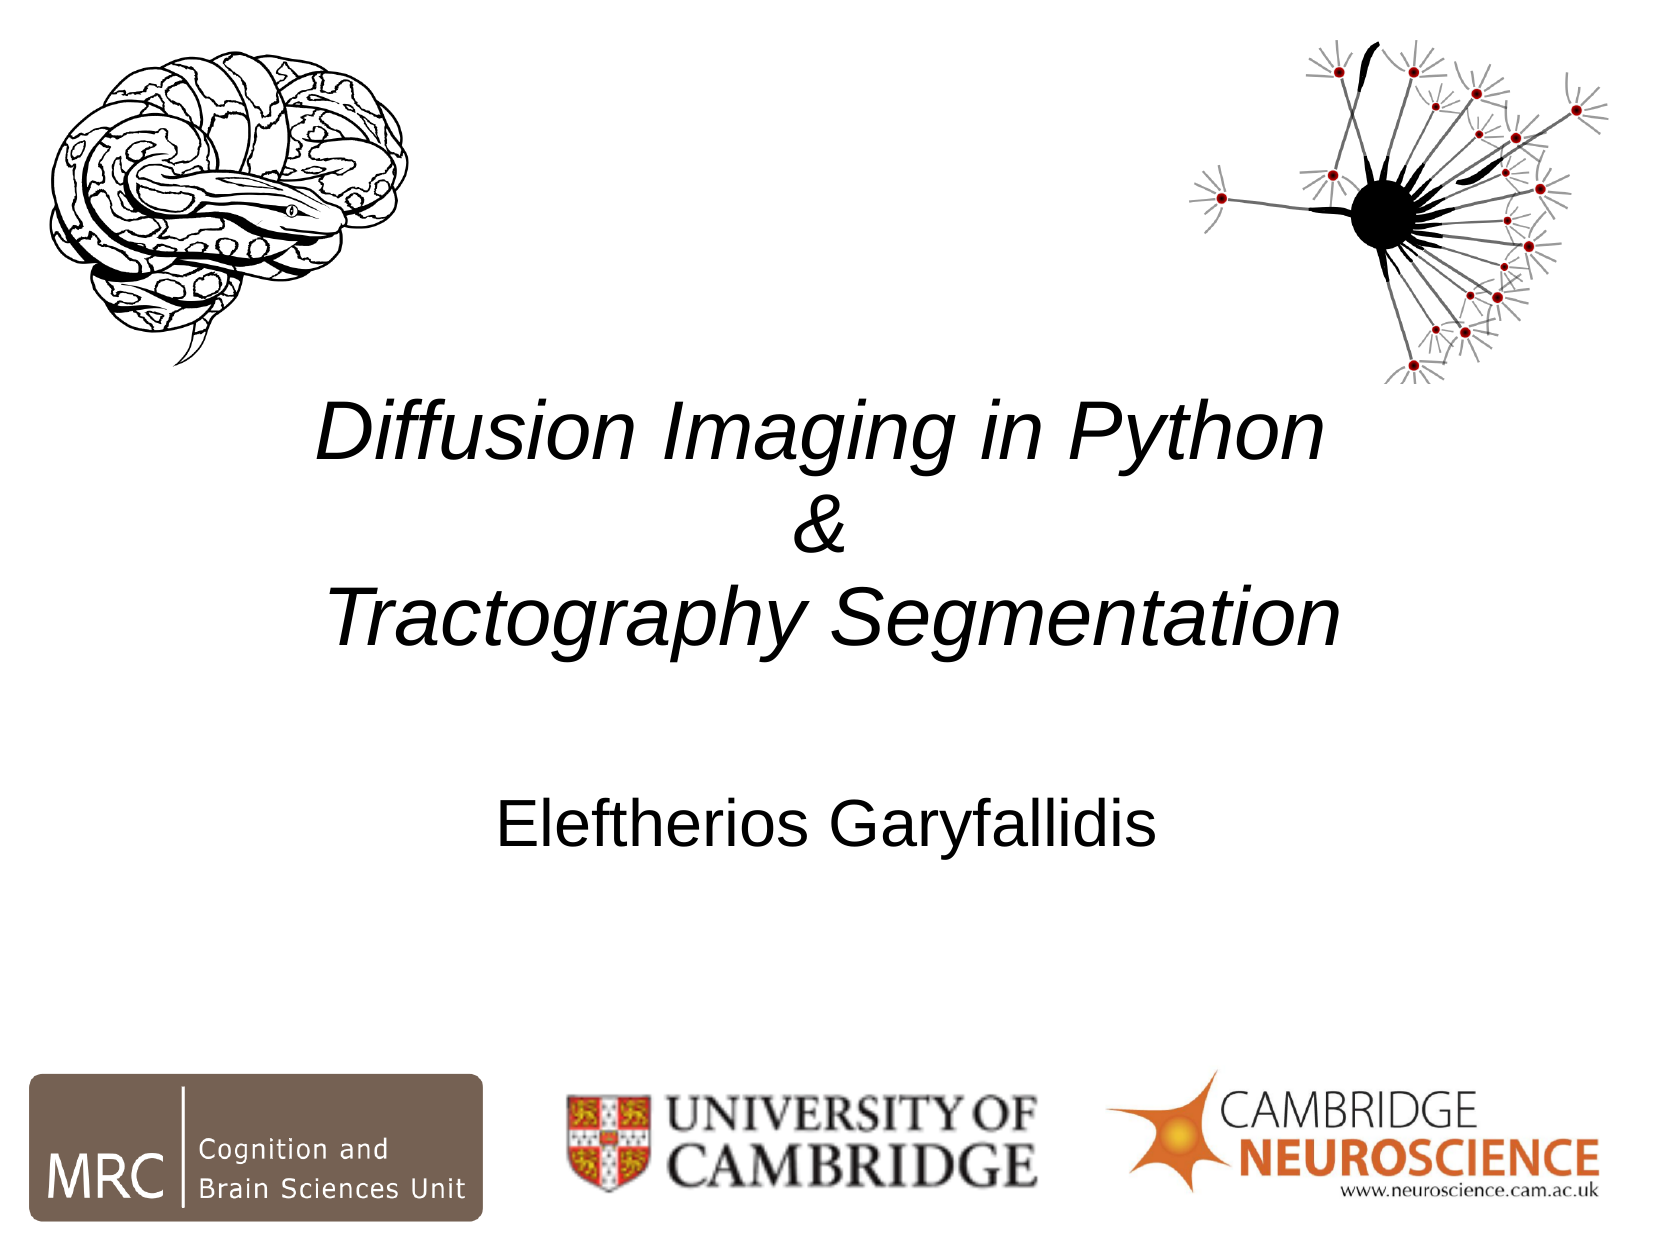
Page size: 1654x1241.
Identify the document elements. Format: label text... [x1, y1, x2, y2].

title Diffusion Imaging in Python & Tractography Segmentation [88, 383, 1577, 663]
picture [11, 0, 462, 388]
subtitle Eleftherios Garyfallidis [82, 620, 1571, 1038]
picture [0, 1038, 1630, 1241]
picture [1128, 20, 1648, 384]
